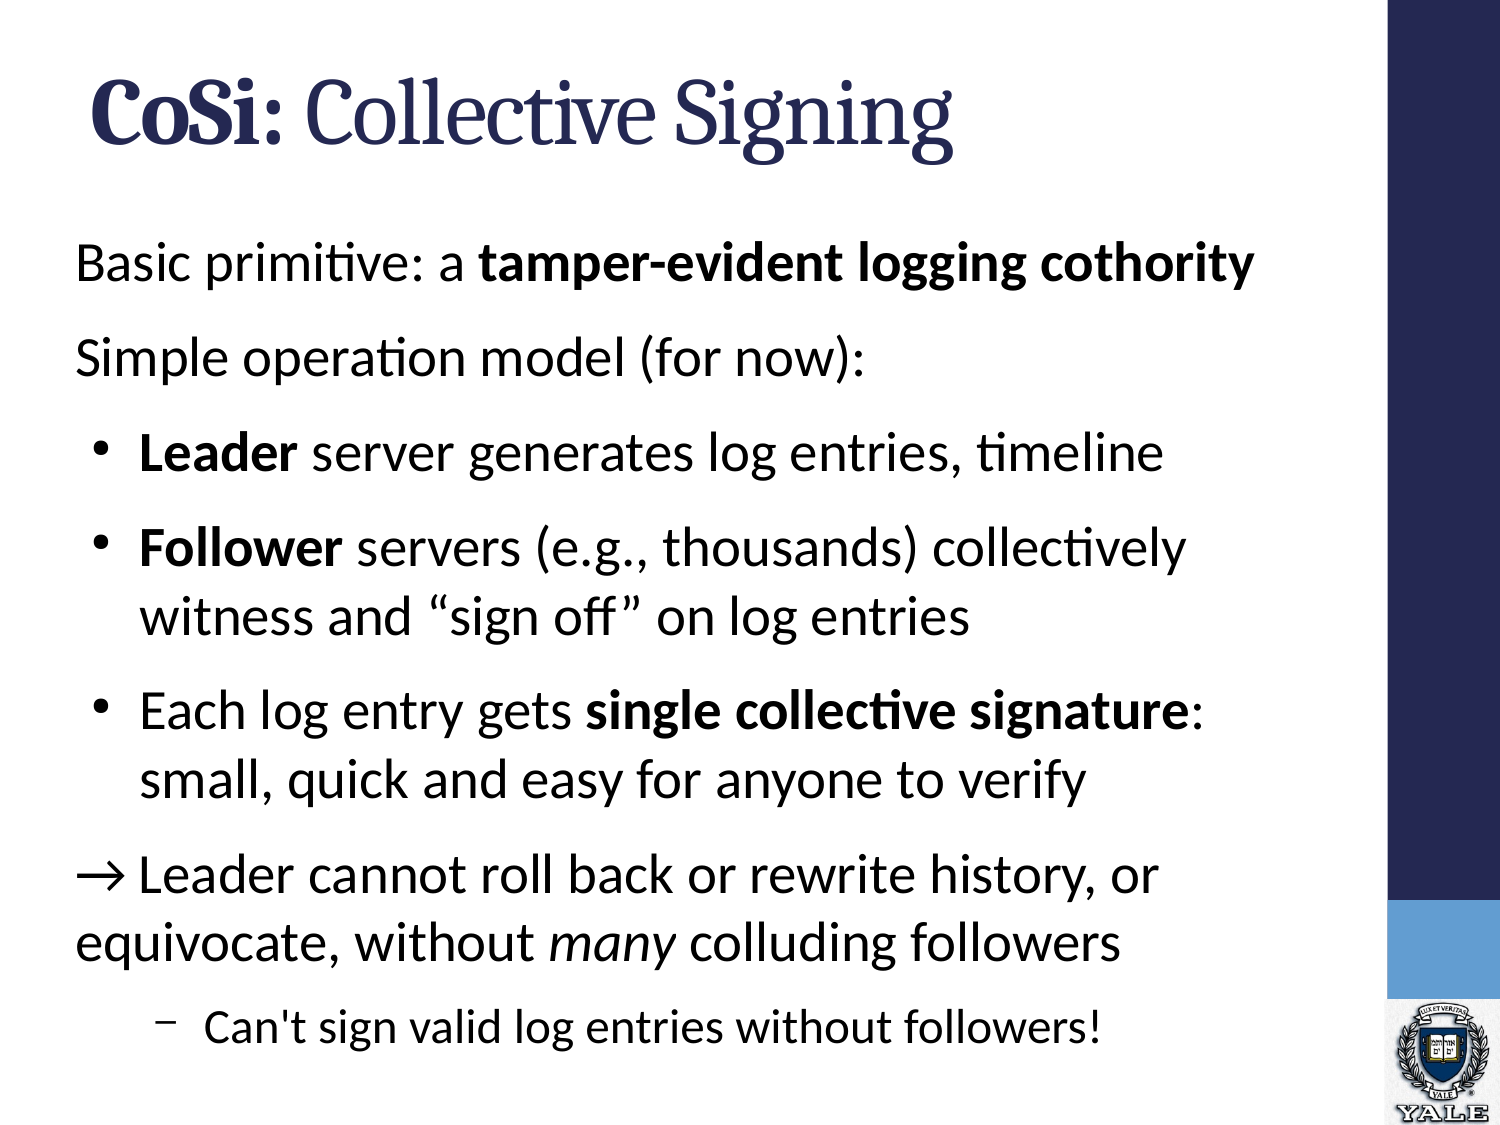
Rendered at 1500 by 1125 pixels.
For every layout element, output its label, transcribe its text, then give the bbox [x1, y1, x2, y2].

picture [1384, 999, 1500, 1125]
list Basic primitive: a tamper-evident logging cothority Simple operation model (for now): Leader server generates log entries, timeline Follower servers (e.g., thousands) collectively witness and “sign off” on log entries Each log entry gets single collective signature: small, quick and easy for anyone to verify → Leader cannot roll back or rewrite history, or equivocate, without many colluding followers Can't sign valid log entries without followers! [75, 224, 1325, 1063]
title CoSi: Collective Signing [75, 12, 1325, 200]
